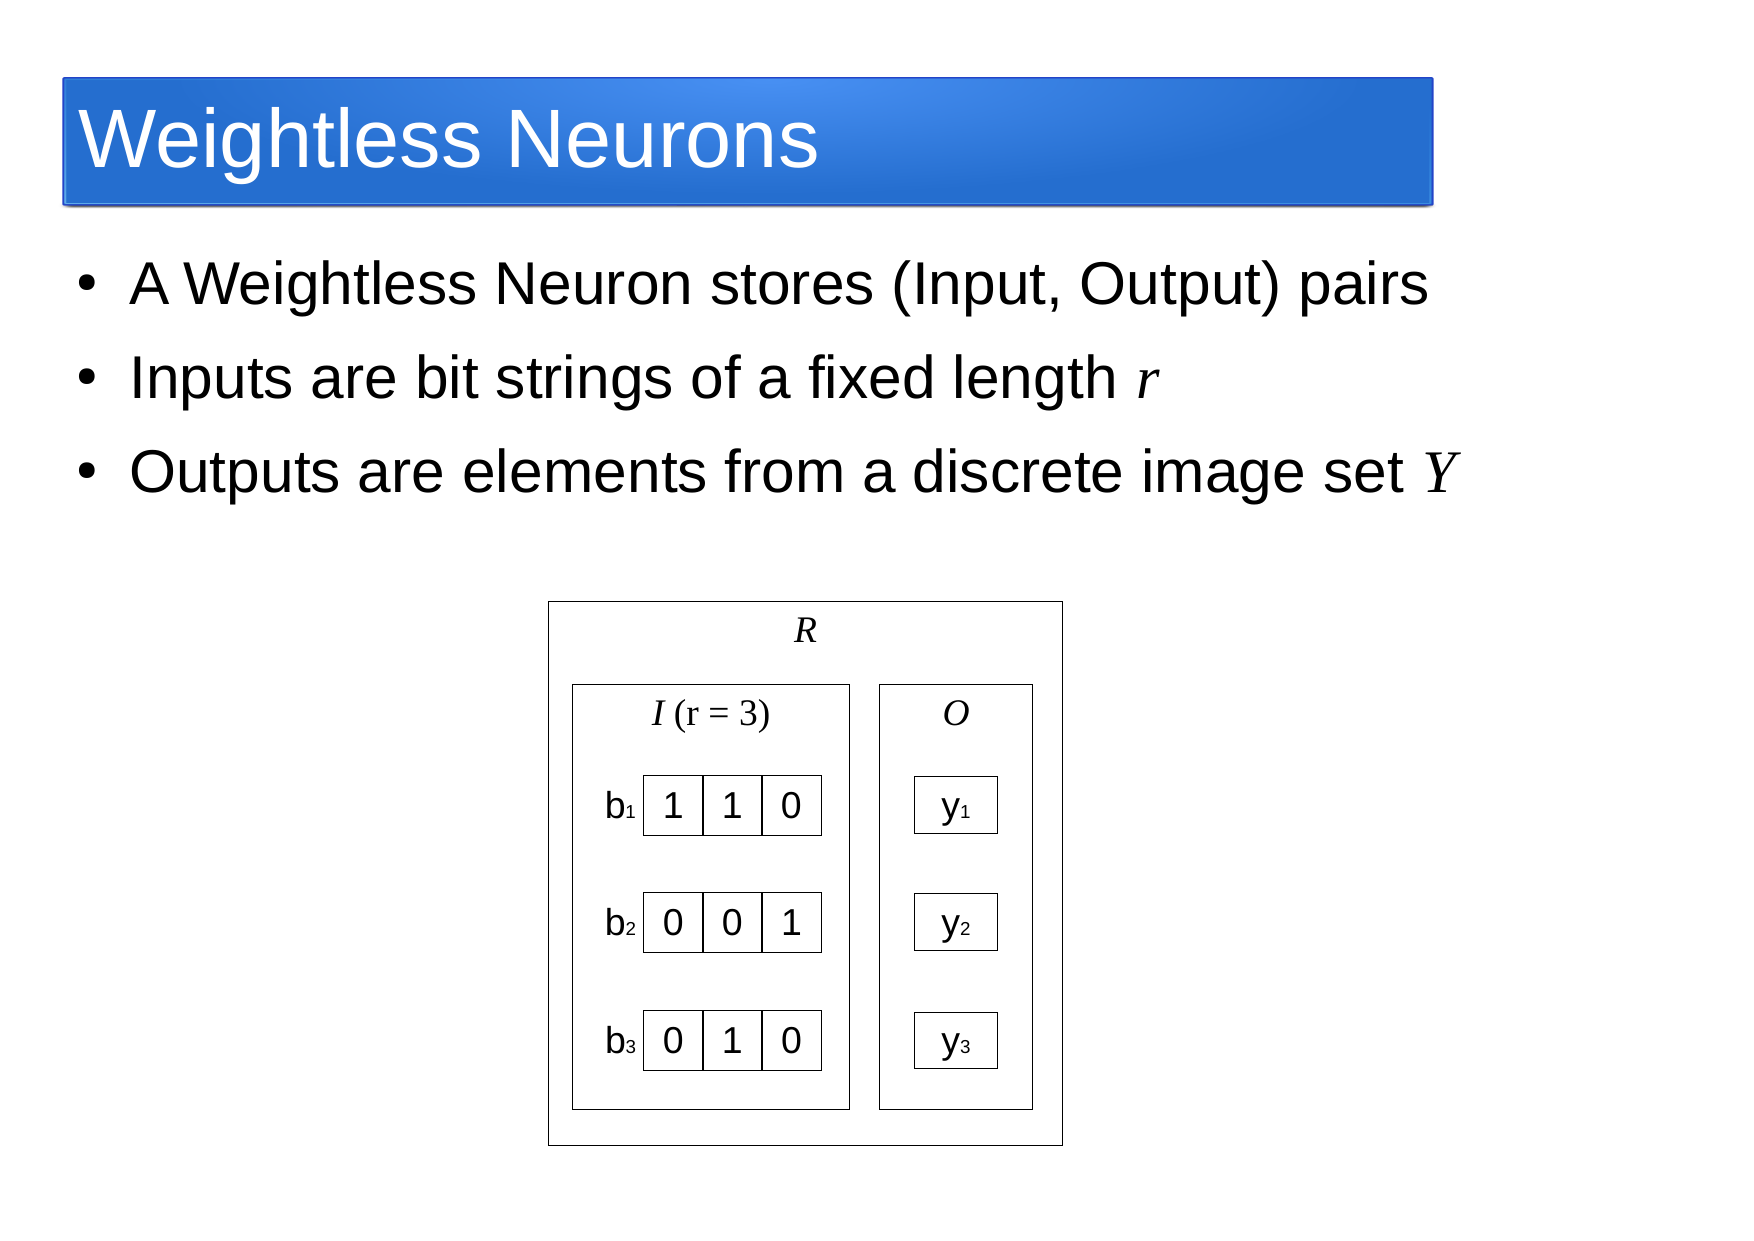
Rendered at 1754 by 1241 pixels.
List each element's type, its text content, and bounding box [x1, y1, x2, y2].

picture [58, 77, 1439, 209]
list A Weightless Neuron stores (Input, Output) pairs Inputs are bit strings of a fixed length r Outputs are elements from a discrete image set Y [58, 249, 1696, 543]
title Weightless Neurons [78, 80, 1429, 198]
text_box I (r = 3) [572, 684, 850, 1110]
text_box R [548, 601, 1063, 1146]
text_box O [879, 684, 1033, 1110]
